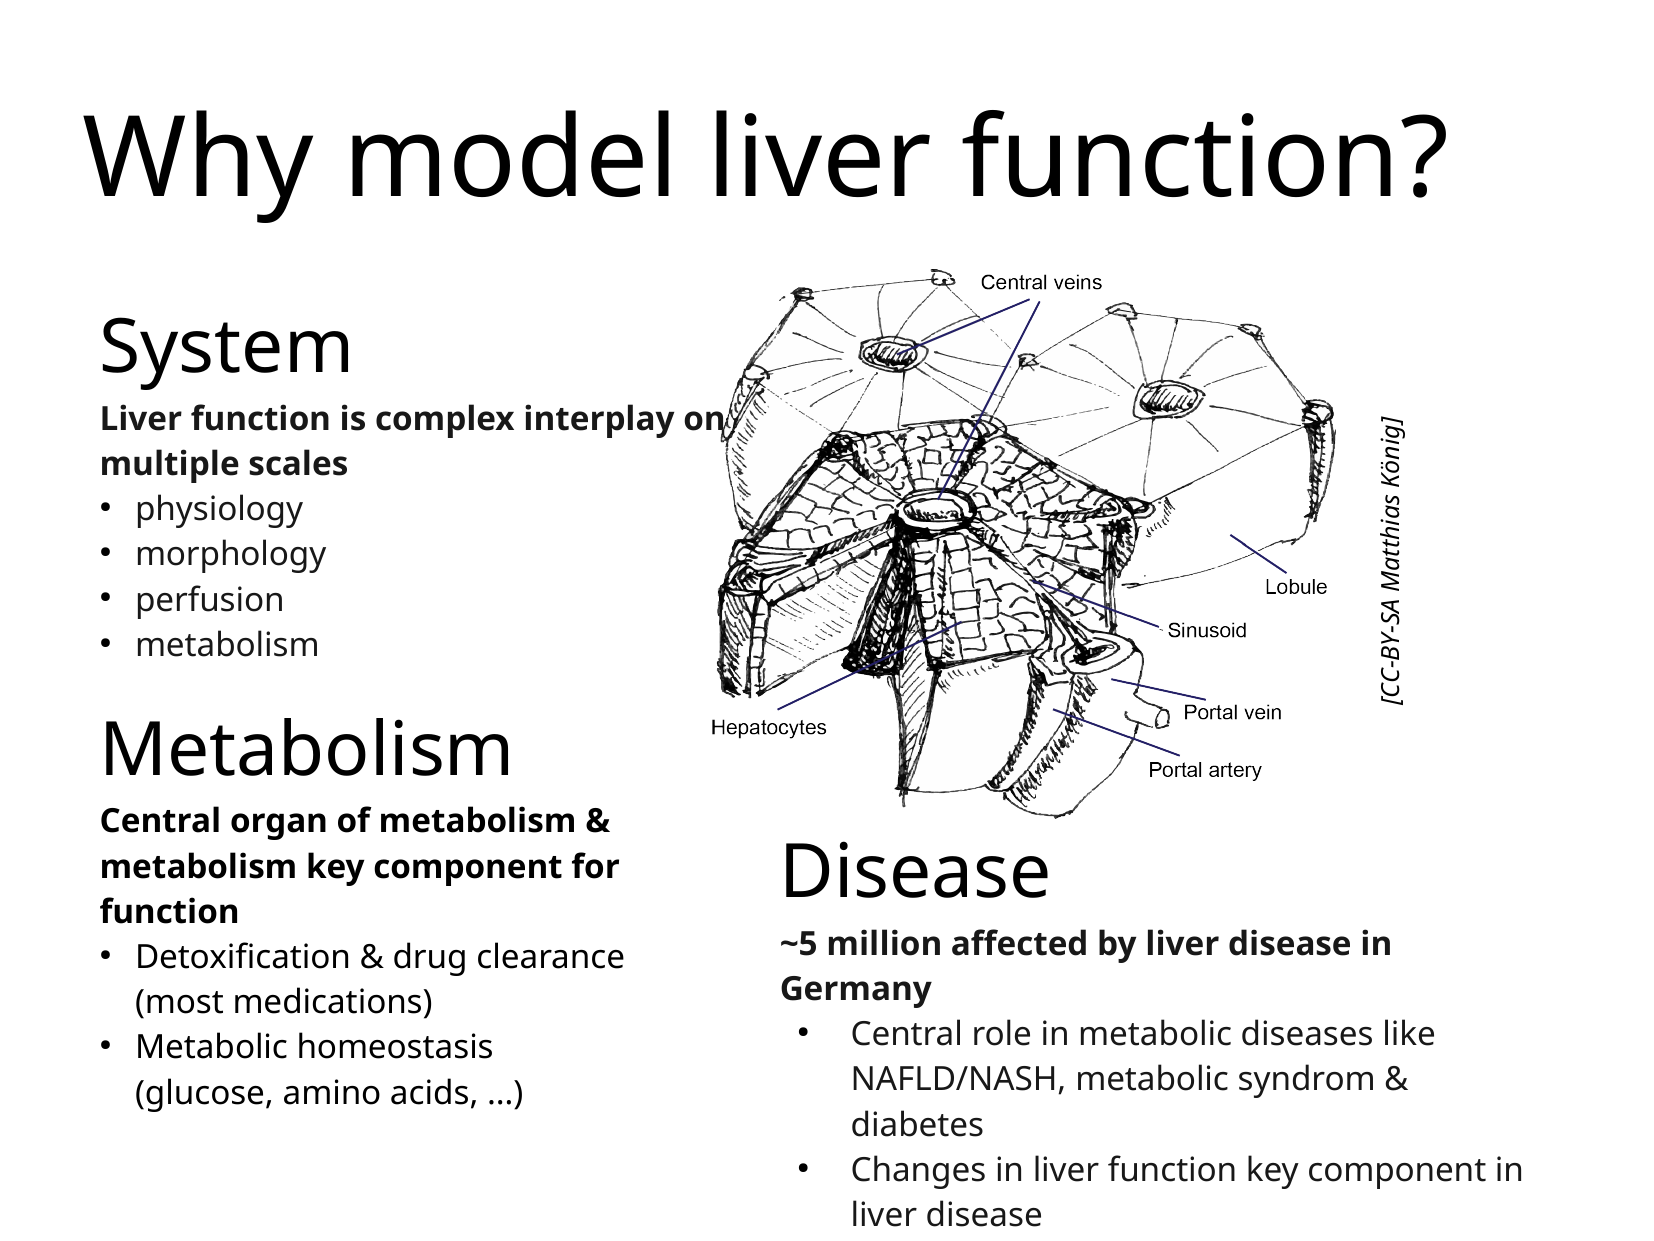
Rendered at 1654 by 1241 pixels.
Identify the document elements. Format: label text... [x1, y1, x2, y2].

text_box Metabolism Central organ of metabolism & metabolism key component for function Detoxification & drug clearance (most medications) Metabolic homeostasis (glucose, amino acids, …) [84, 687, 751, 1108]
text_box System Liver function is complex interplay on multiple scales physiology morphology perfusion metabolism [84, 285, 712, 662]
text_box Disease ~5 million affected by liver disease in Germany Central role in metabolic diseases like NAFLD/NASH, metabolic syndrom & diabetes Changes in liver function key component in liver disease [765, 810, 1561, 1230]
title Why model liver function? [82, 49, 1571, 257]
picture [712, 269, 1336, 819]
text_box [CC-BY-SA Matthias König] [1365, 402, 1422, 721]
